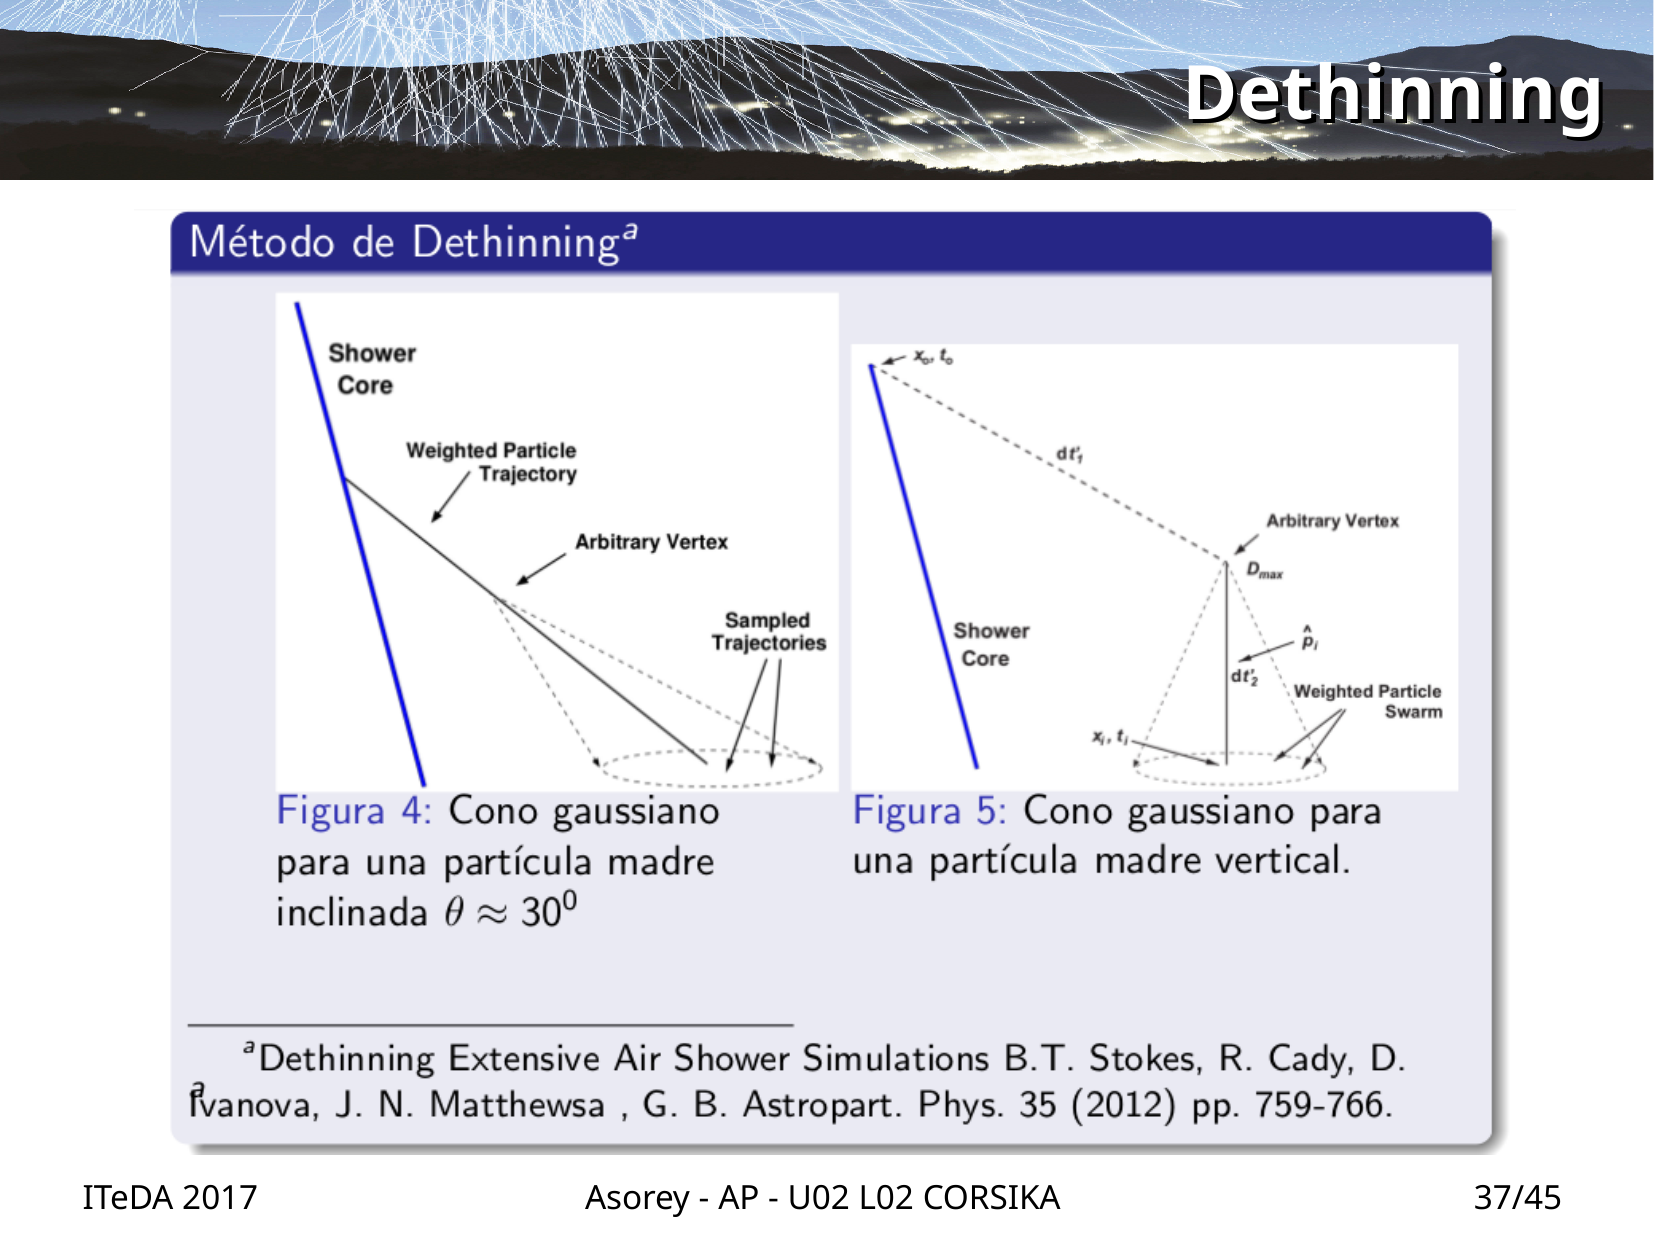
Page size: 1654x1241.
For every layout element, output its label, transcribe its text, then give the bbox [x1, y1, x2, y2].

picture [134, 209, 1516, 1156]
picture [0, 0, 1654, 180]
title Dethinning [45, 15, 1606, 166]
